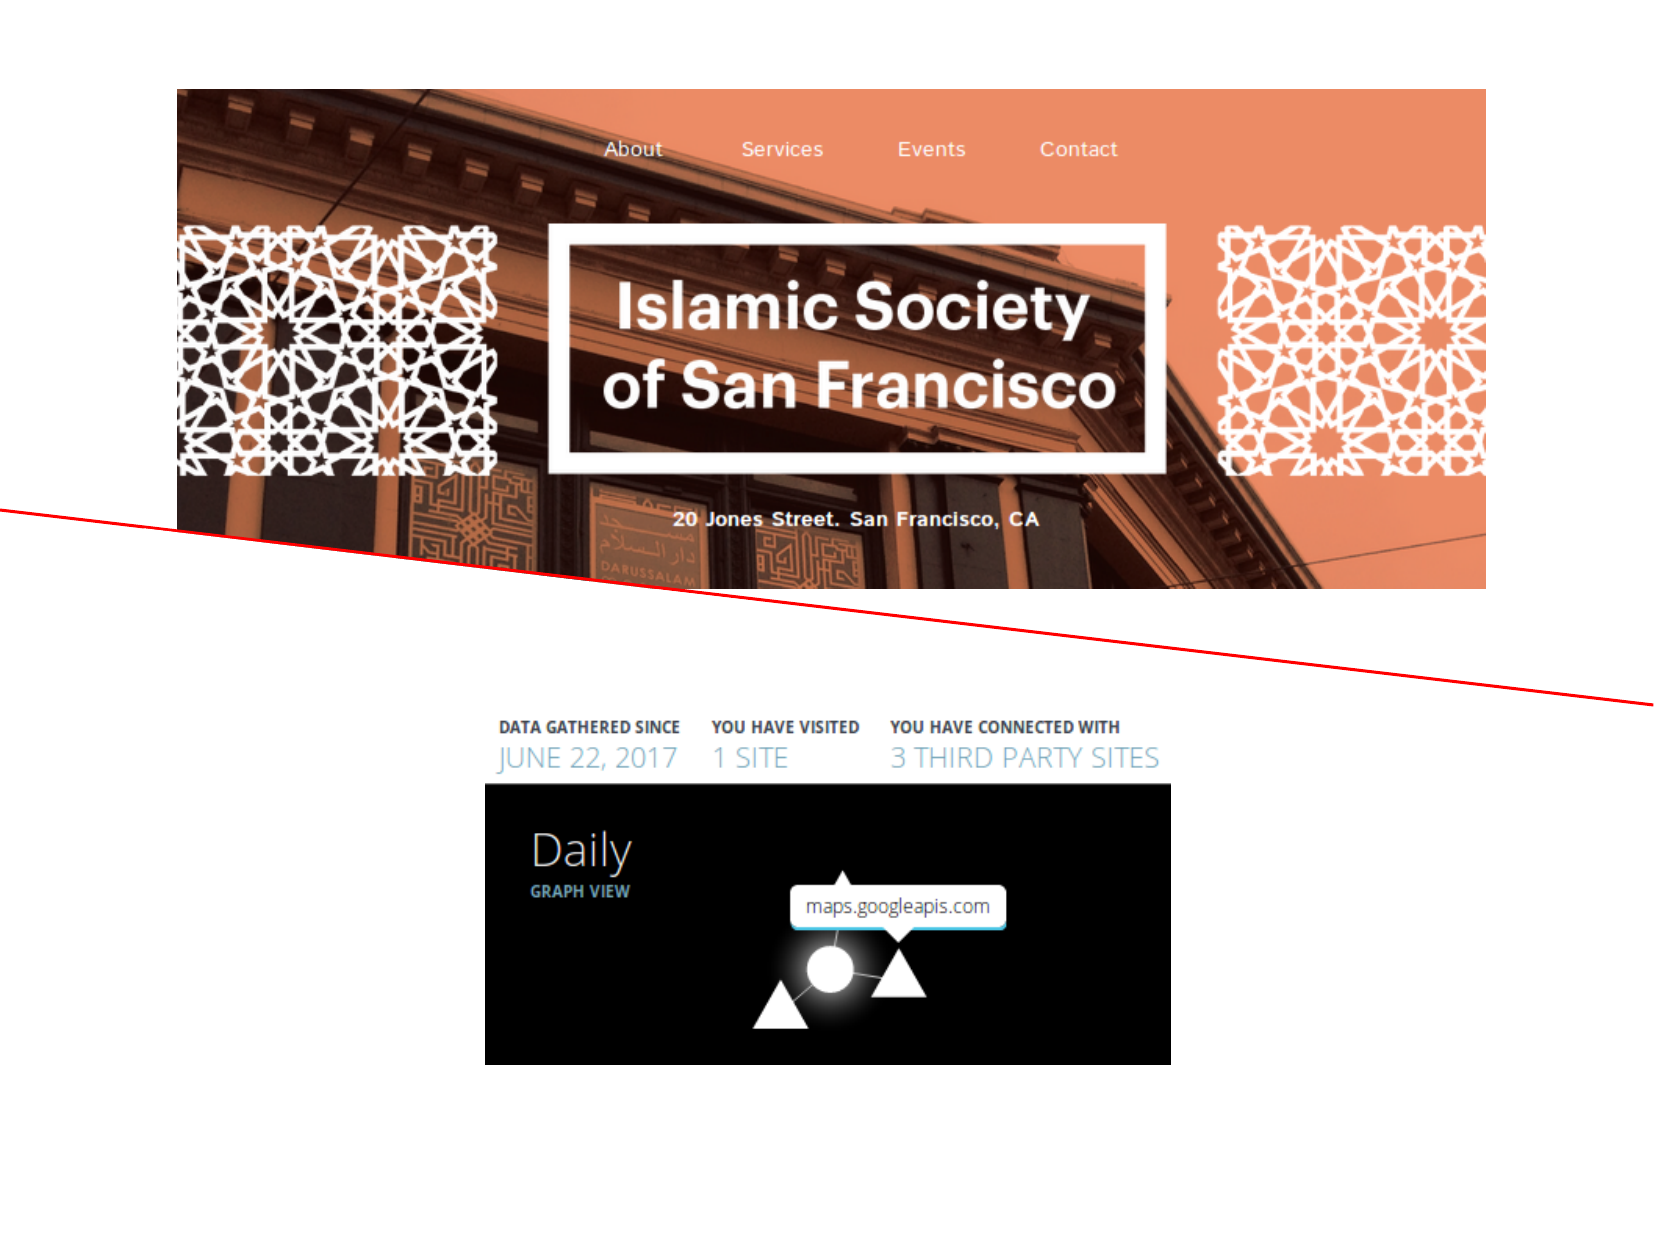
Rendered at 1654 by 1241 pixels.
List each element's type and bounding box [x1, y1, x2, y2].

picture [485, 696, 1171, 1066]
picture [177, 89, 1486, 589]
text_box [100, 529, 753, 893]
